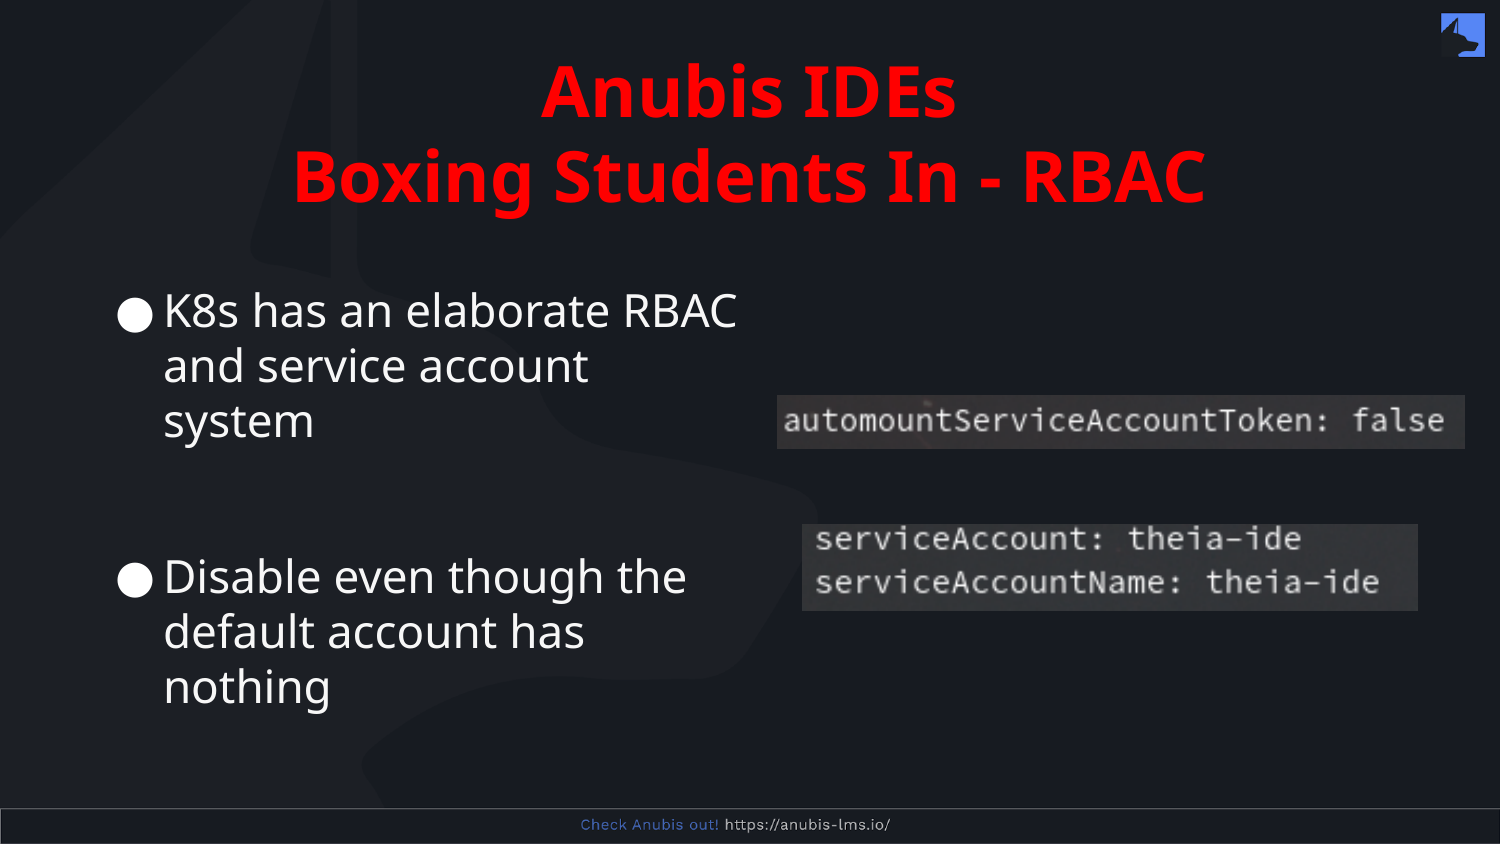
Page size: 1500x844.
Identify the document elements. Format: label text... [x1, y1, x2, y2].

title Anubis IDEs Boxing Students In - RBAC [109, 38, 1391, 226]
picture [0, 0, 1500, 844]
list K8s has an elaborate RBAC and service account system Disable even though the default account has nothing [109, 225, 754, 769]
